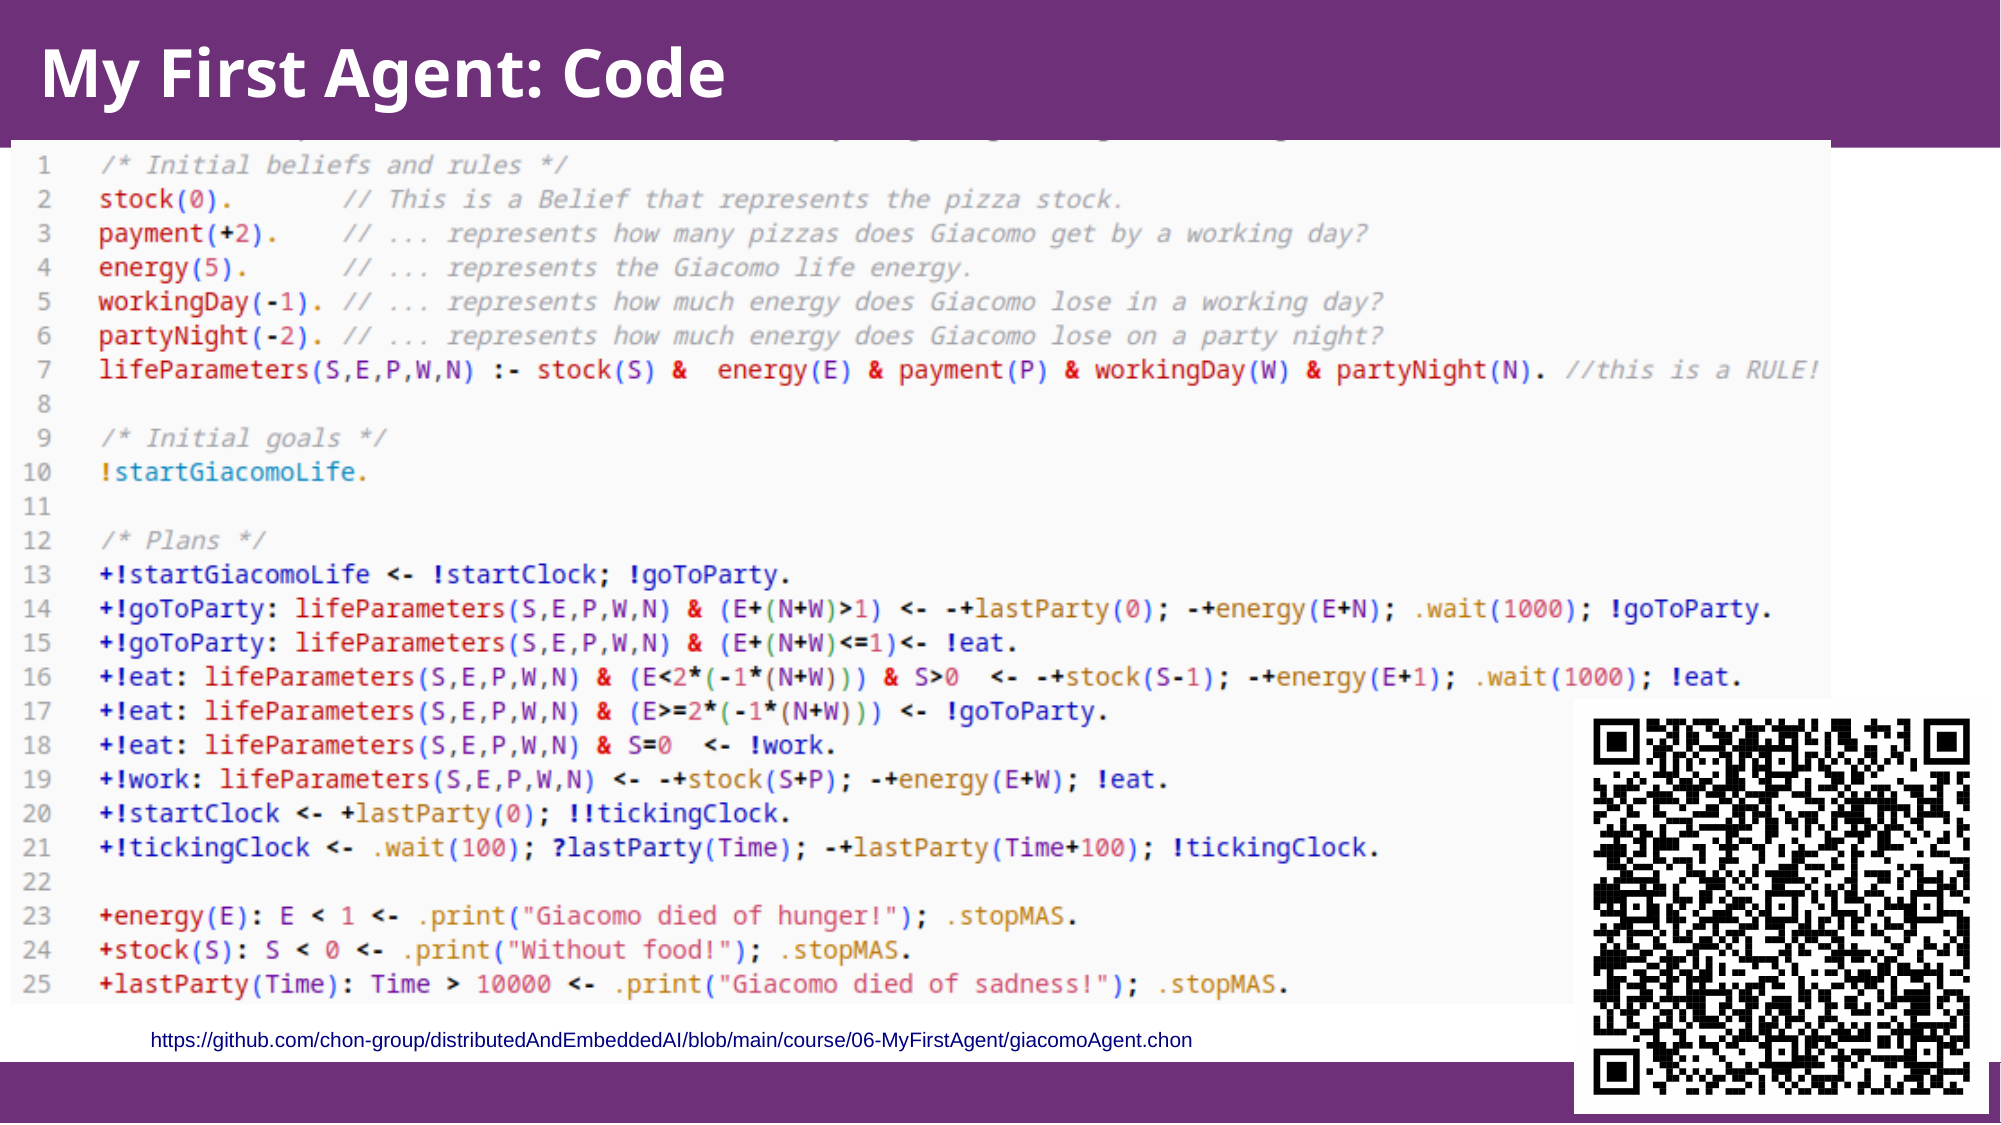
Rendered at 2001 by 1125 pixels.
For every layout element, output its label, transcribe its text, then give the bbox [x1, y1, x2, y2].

text_box https://github.com/chon-group/distributedAndEmbeddedAI/blob/main/course/06-MyFirstAgent/giacomoAgent.chon [135, 1021, 1376, 1111]
text_box My First Agent: Code [25, 23, 1999, 119]
picture [11, 140, 1989, 1114]
